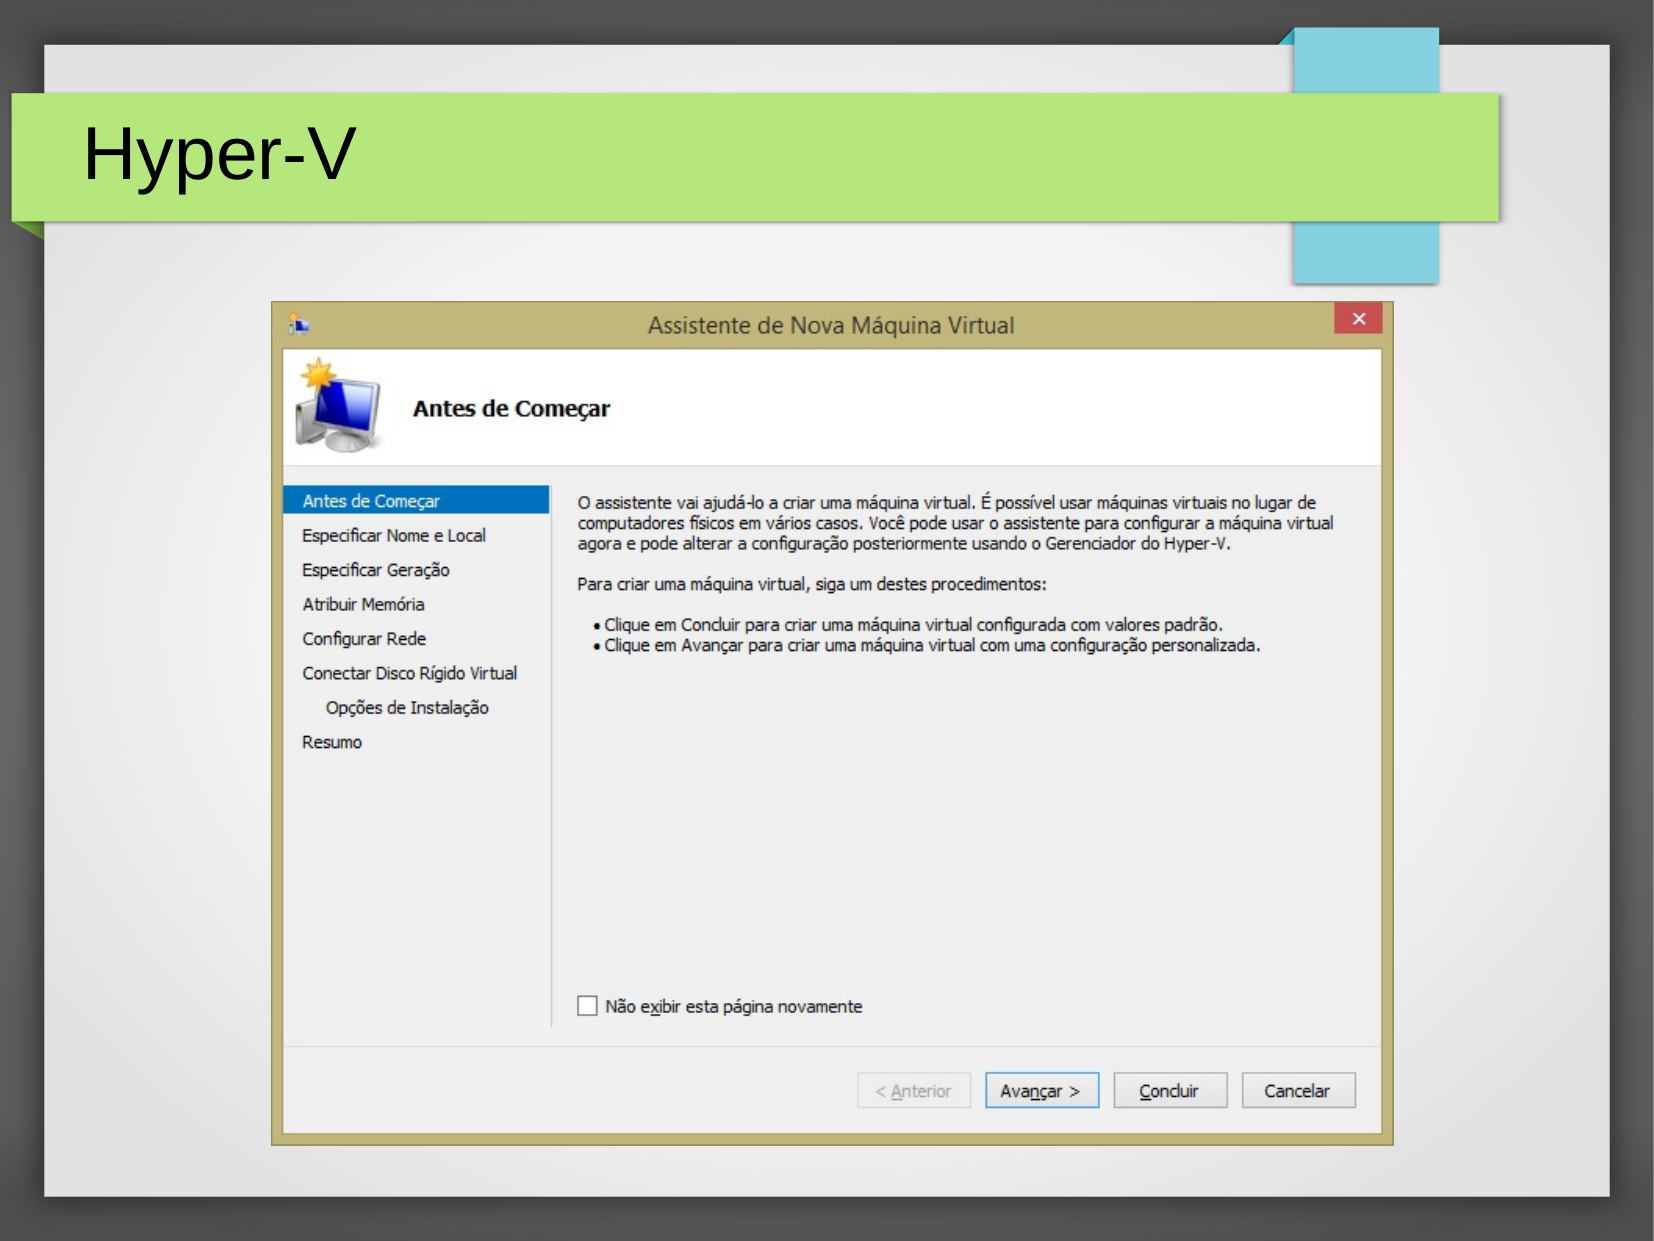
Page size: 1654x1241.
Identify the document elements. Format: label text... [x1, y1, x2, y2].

title Hyper-V [82, 94, 1264, 213]
picture [0, 0, 1654, 1241]
